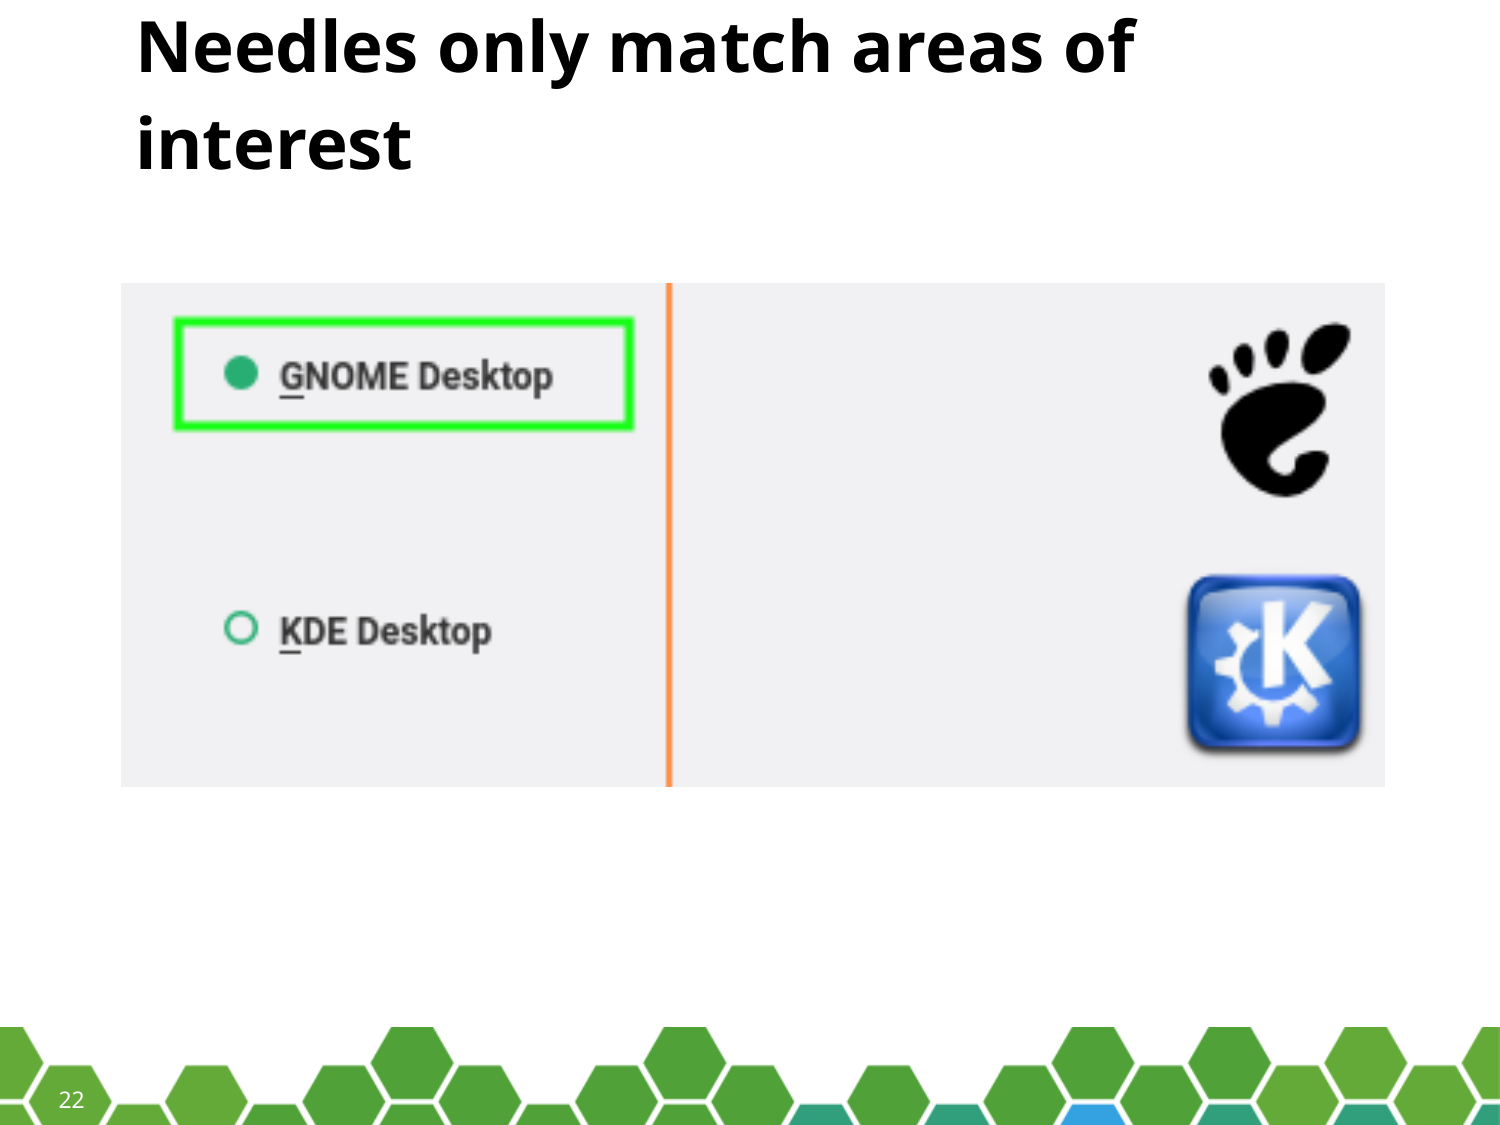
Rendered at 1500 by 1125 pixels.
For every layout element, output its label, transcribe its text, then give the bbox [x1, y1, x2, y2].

picture [0, 1027, 1500, 1125]
picture [121, 283, 1385, 787]
title Needles only match areas of interest [135, 12, 1372, 175]
